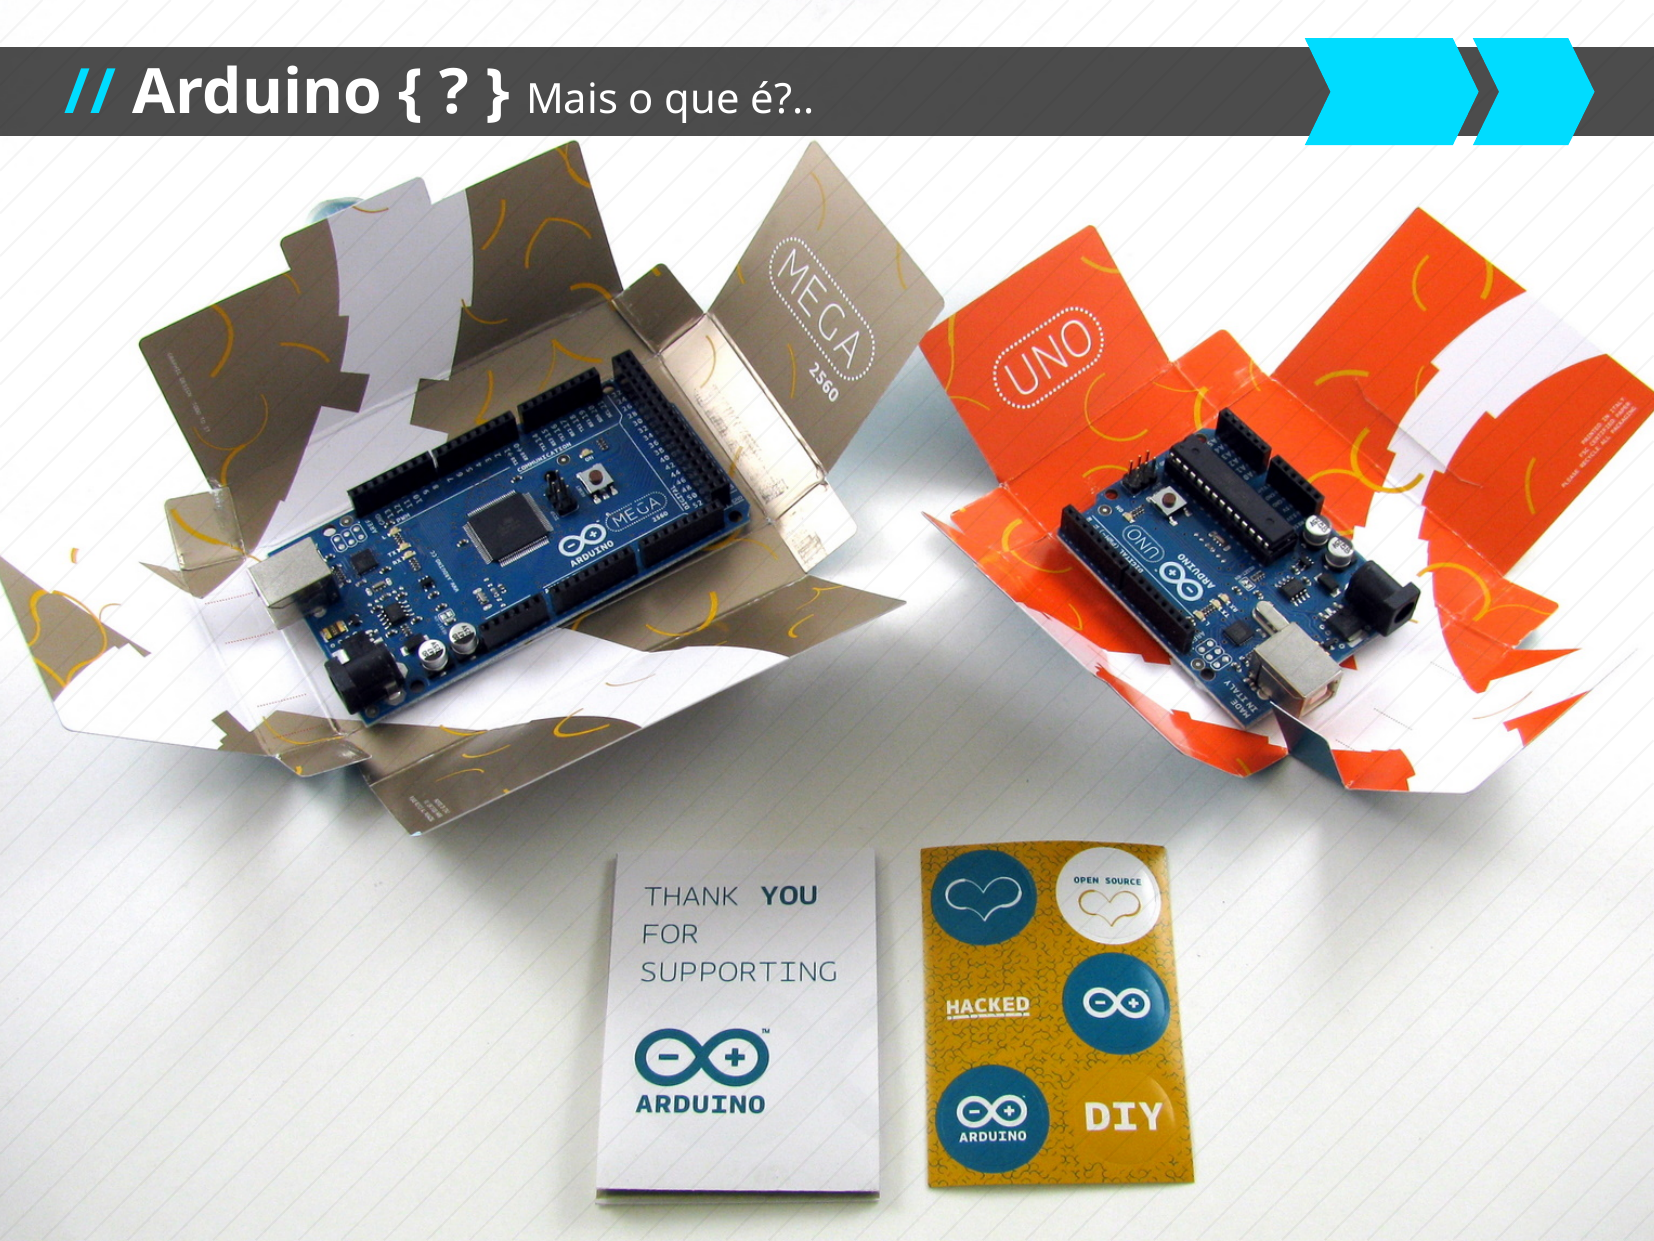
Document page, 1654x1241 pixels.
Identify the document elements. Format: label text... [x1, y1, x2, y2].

text_box // Arduino { ? } Mais o que é?.. [49, 26, 870, 137]
text_box [0, 0, 1654, 1241]
